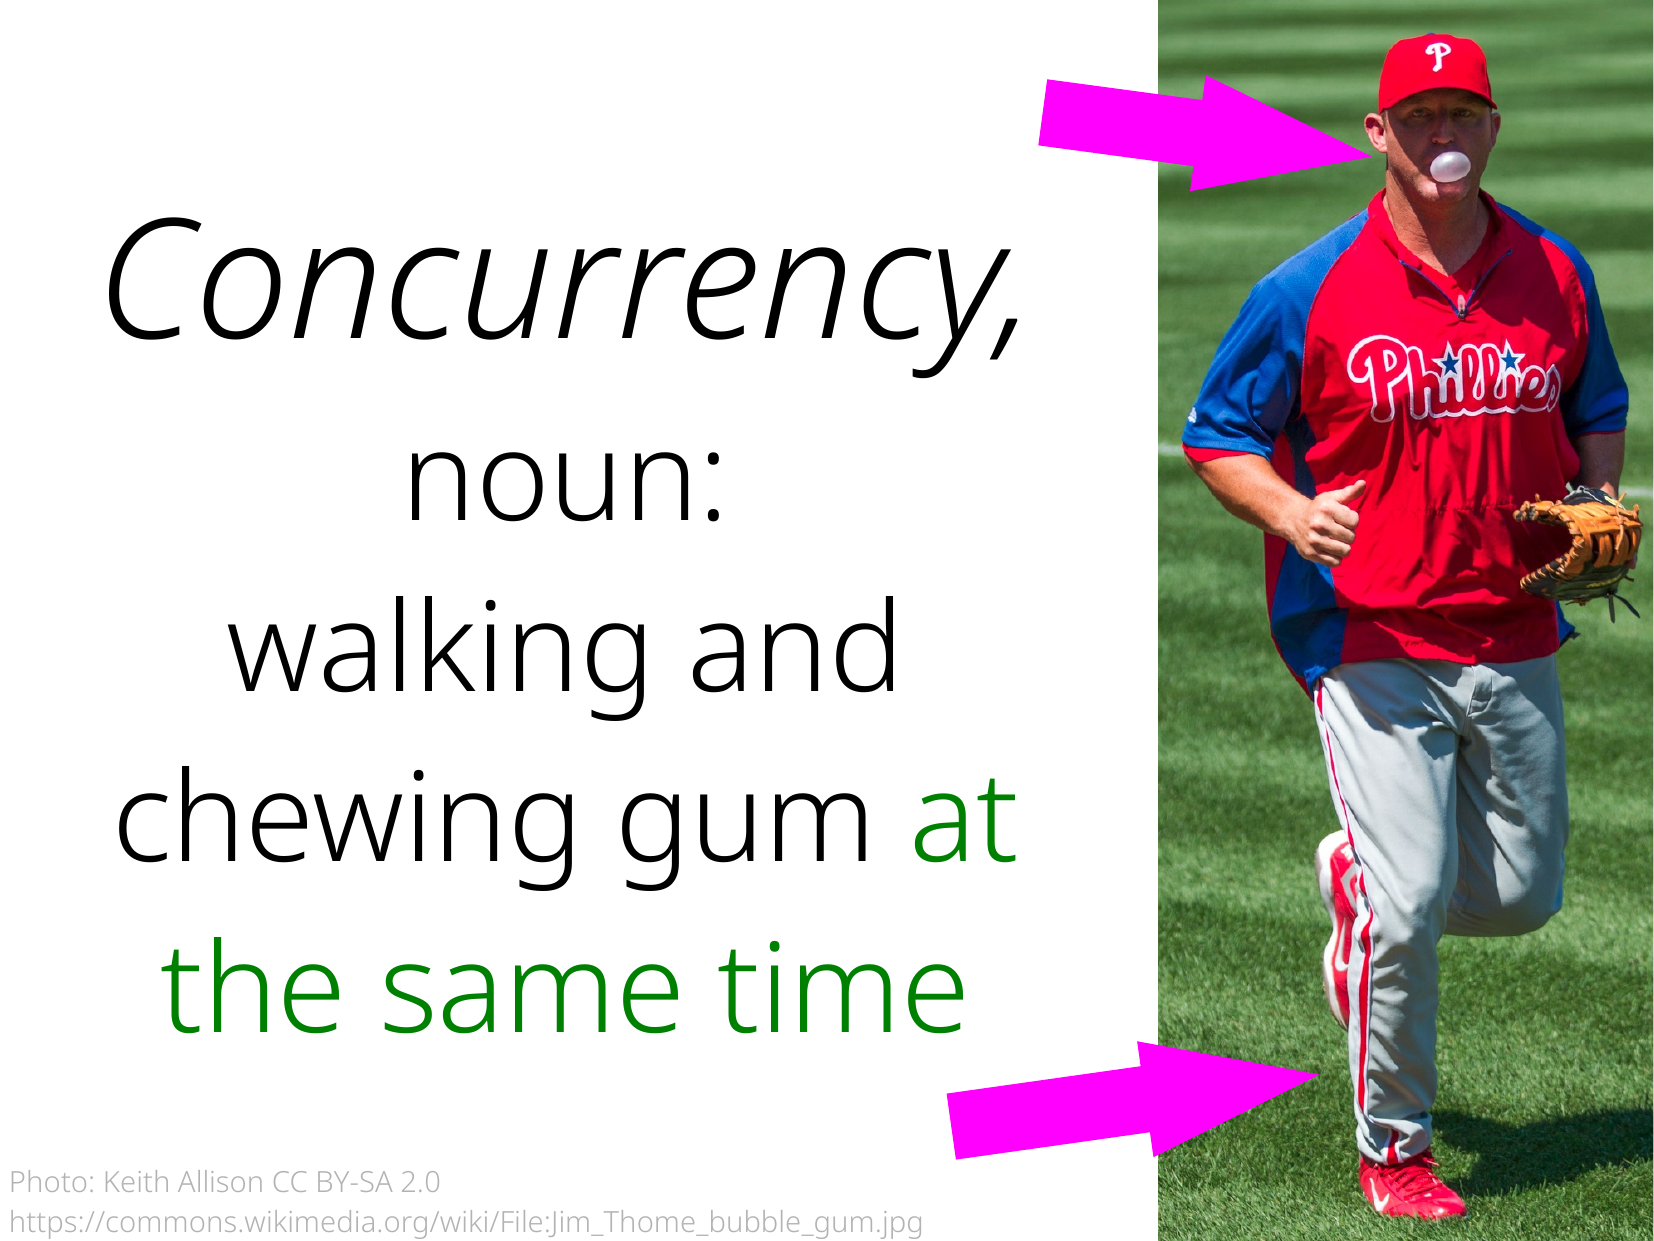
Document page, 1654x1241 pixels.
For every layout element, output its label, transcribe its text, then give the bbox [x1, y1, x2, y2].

text_box Photo: Keith Allison CC BY-SA 2.0 https://commons.wikimedia.org/wiki/File:Jim_Thome_bubble_gum.jpg [0, 1153, 1137, 1240]
picture [1158, 0, 1654, 1241]
title Concurrency, noun: walking and chewing gum at the same time [28, 182, 1103, 1047]
